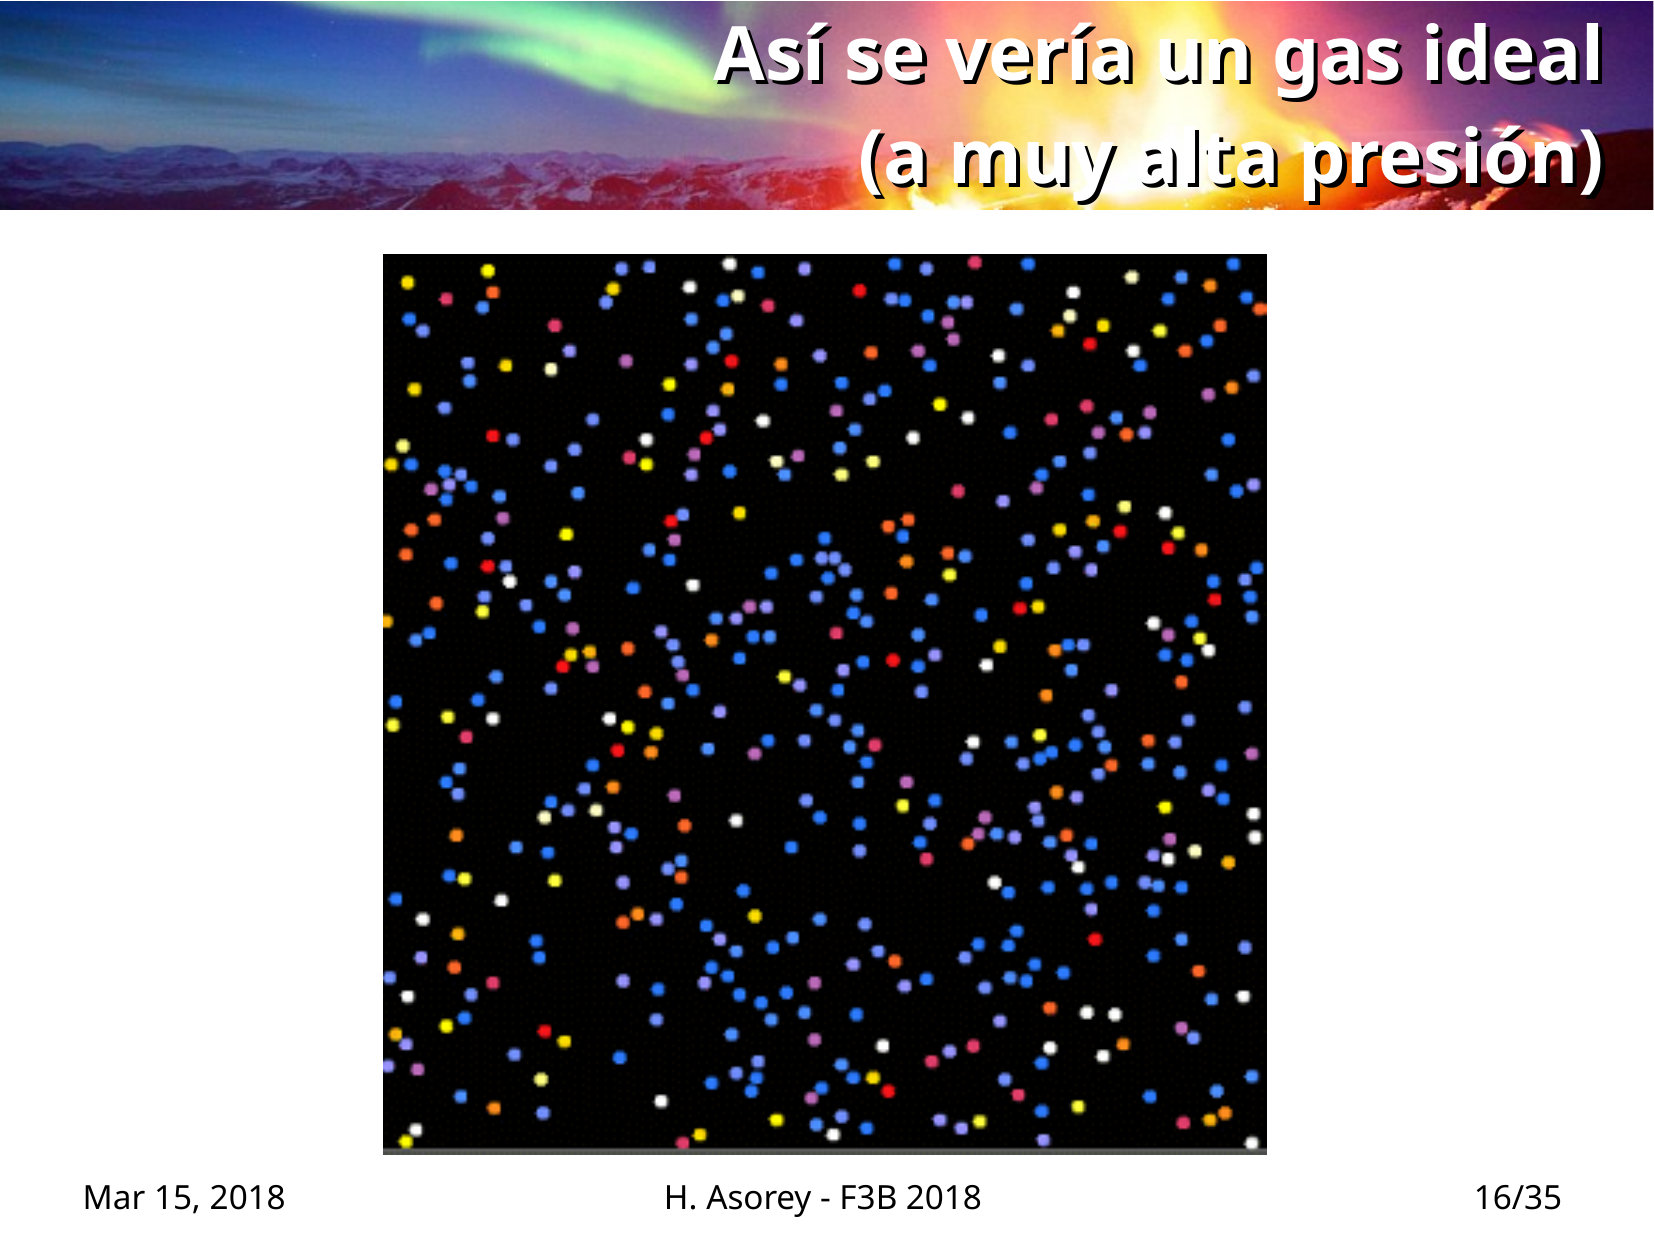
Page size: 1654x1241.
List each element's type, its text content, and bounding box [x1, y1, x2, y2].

title Así se vería un gas ideal (a muy alta presión) [45, 11, 1606, 195]
picture [0, 1, 1654, 210]
picture [383, 254, 1267, 1156]
